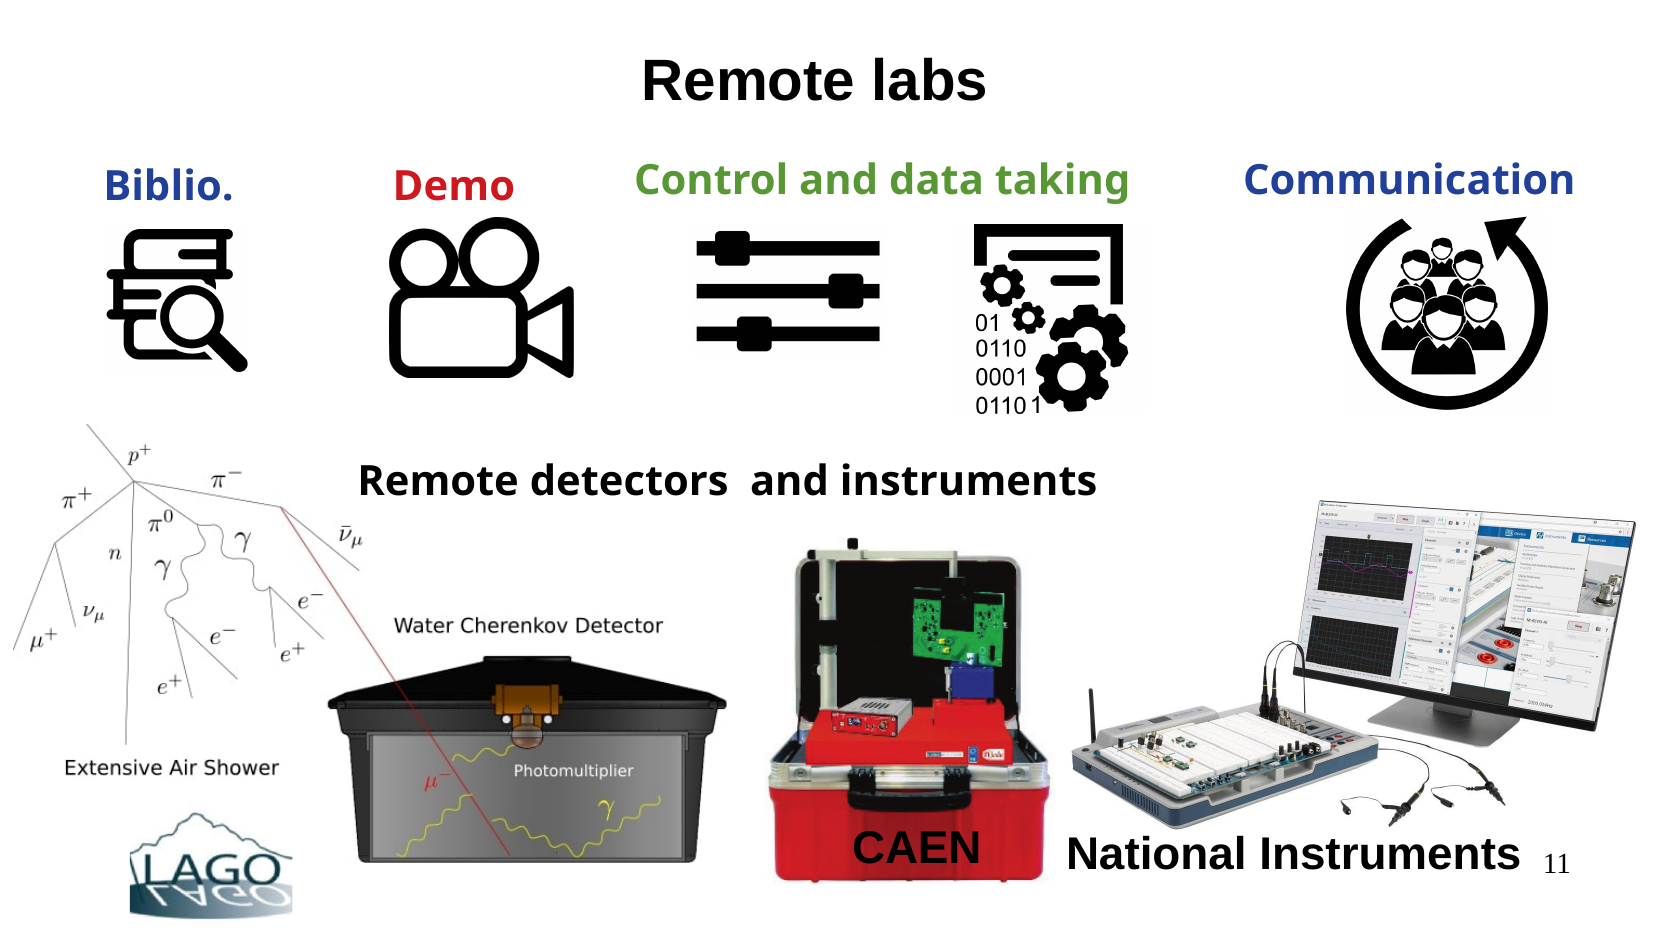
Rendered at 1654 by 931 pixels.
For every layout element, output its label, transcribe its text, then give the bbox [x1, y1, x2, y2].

picture [105, 229, 249, 373]
picture [13, 424, 727, 929]
text_box Control and data taking [619, 142, 1210, 207]
text_box Remote labs [0, 40, 1630, 143]
picture [692, 224, 886, 355]
picture [755, 496, 1640, 886]
text_box Remote detectors and instruments [342, 442, 1229, 526]
text_box Demo [377, 148, 567, 213]
text_box Communication [1228, 142, 1630, 213]
text_box Biblio. [88, 148, 278, 213]
picture [389, 217, 574, 378]
text_box CAEN [837, 814, 999, 882]
picture [956, 224, 1146, 415]
text_box National Instruments [1051, 820, 1548, 889]
picture [1346, 213, 1548, 415]
